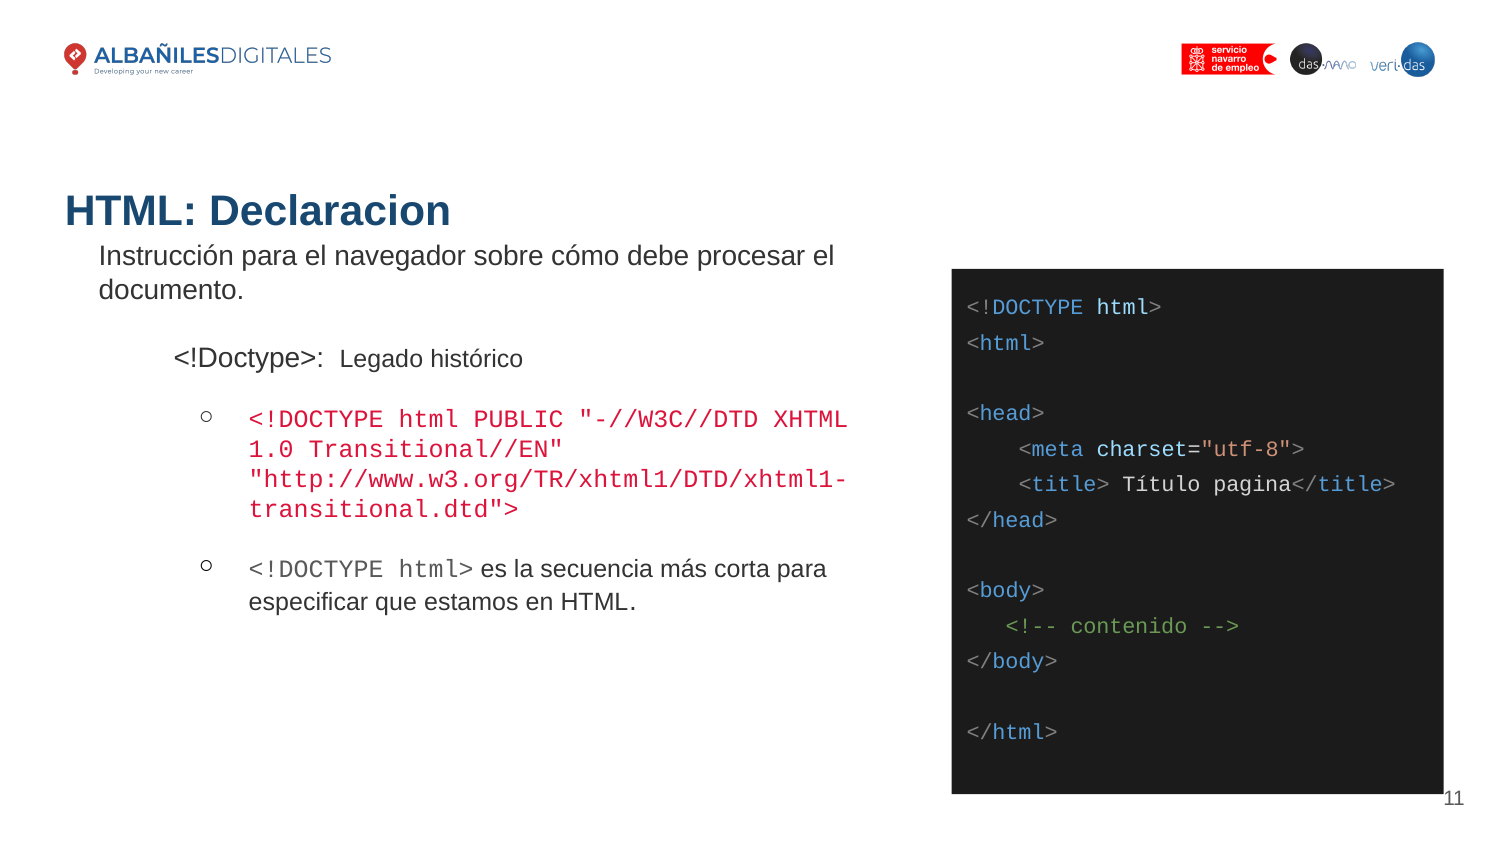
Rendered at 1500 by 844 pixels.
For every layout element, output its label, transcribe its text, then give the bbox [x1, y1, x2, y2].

slide_number <number> [1389, 764, 1480, 830]
text_box HTML: Declaracion [64, 172, 727, 310]
picture [1181, 43, 1277, 75]
picture [64, 43, 332, 75]
text_box <!DOCTYPE html> <html> <head> <meta charset="utf-8"> <title> Título pagina</title> </head> <body> <!-- contenido --> </body> </html> [951, 268, 1444, 795]
picture [1290, 43, 1356, 75]
text_box Instrucción para el navegador sobre cómo debe procesar el documento. <!Doctype>: Legado histórico <!DOCTYPE html PUBLIC "-//W3C//DTD XHTML 1.0 Transitional//EN" "http://www.w3.org/TR/xhtml1/DTD/xhtml1-transitional.dtd"> <!DOCTYPE html> es la secuencia más corta para especificar que estamos en HTML. [83, 222, 895, 699]
picture [1370, 42, 1435, 77]
